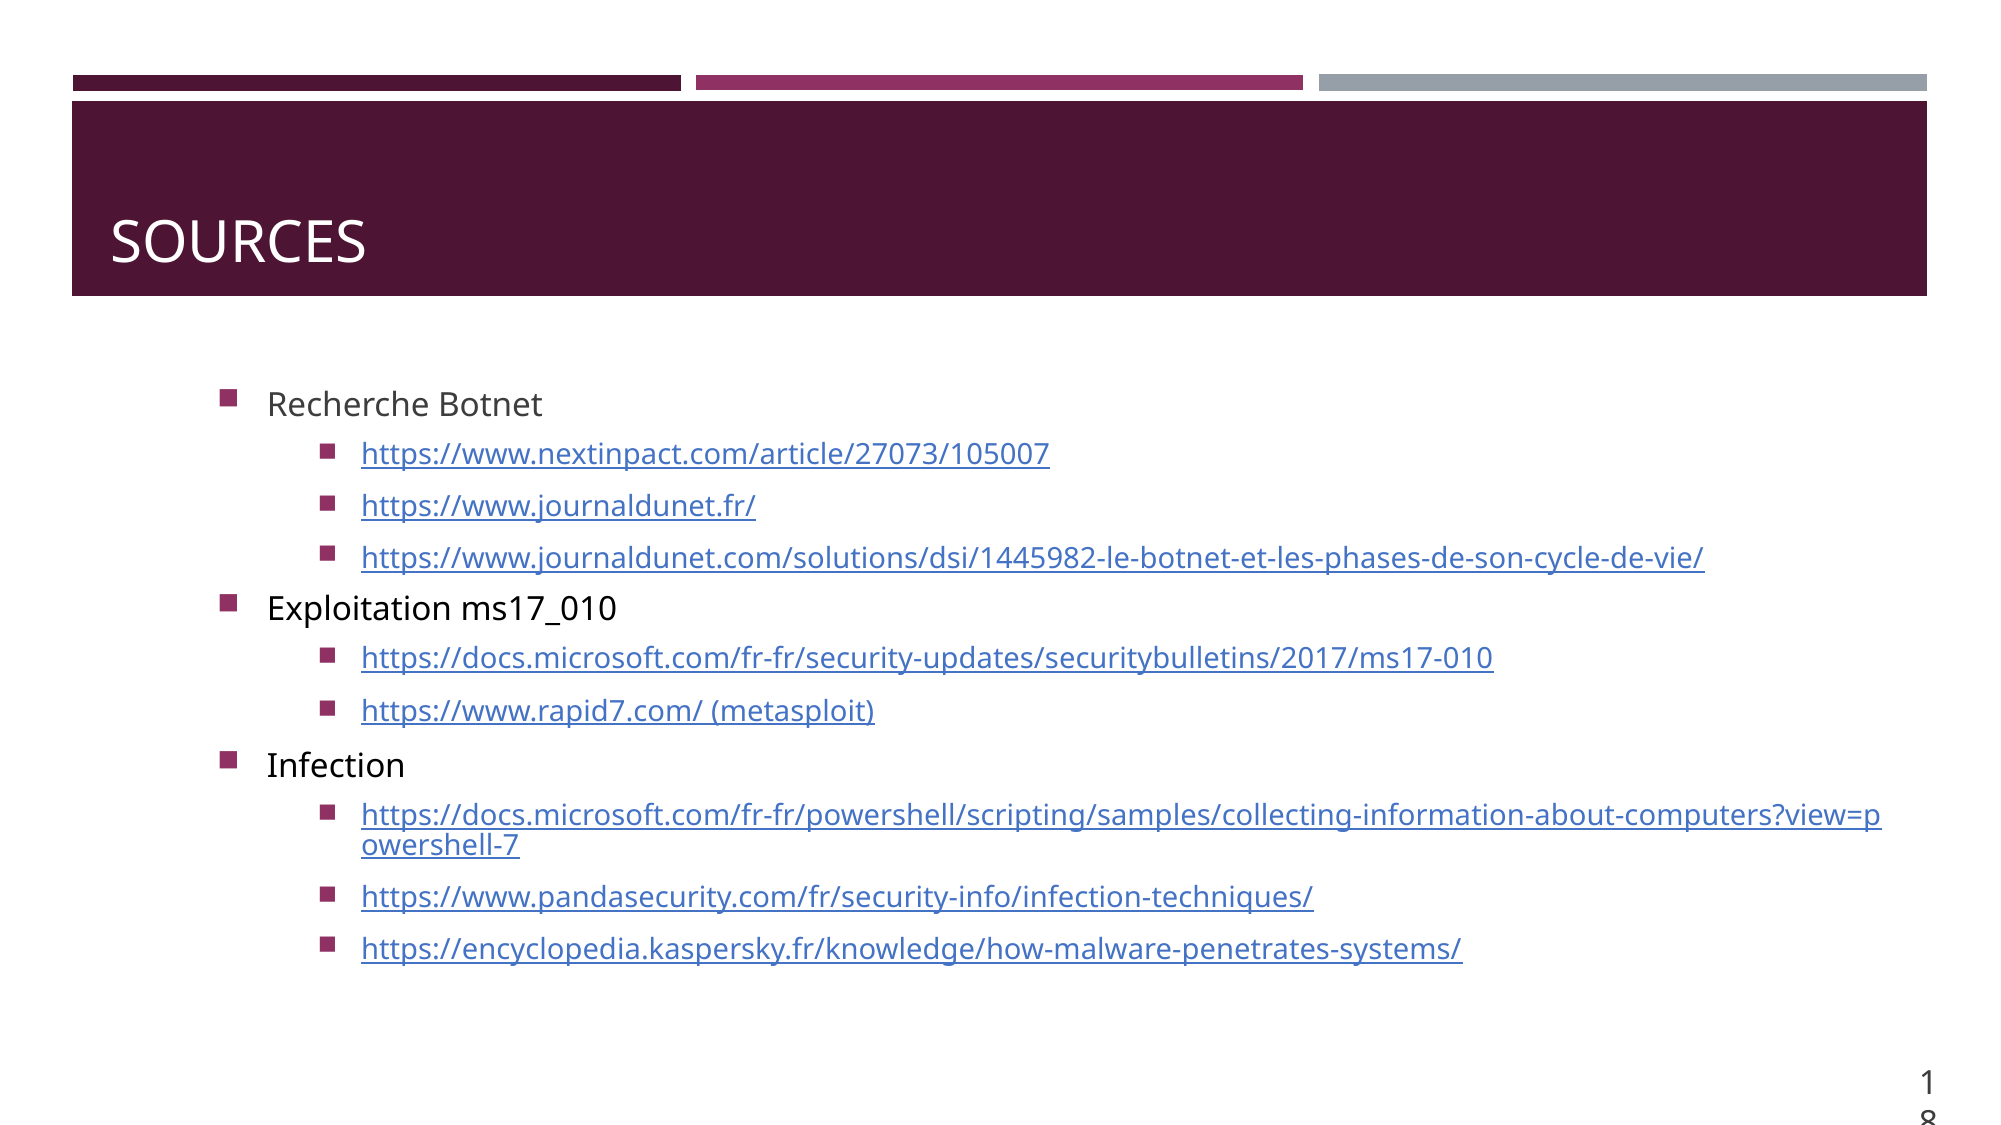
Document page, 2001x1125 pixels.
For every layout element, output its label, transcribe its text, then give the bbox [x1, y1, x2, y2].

title Sources [95, 115, 1905, 282]
list Recherche Botnet https://www.nextinpact.com/article/27073/105007 https://www.journaldunet.fr/ https://www.journaldunet.com/solutions/dsi/1445982-le-botnet-et-les-phases-de-son-cycle-de-vie/ Exploitation ms17_010 https://docs.microsoft.com/fr-fr/security-updates/securitybulletins/2017/ms17-010 https://www.rapid7.com/ (metasploit) Infection https://docs.microsoft.com/fr-fr/powershell/scripting/samples/collecting-information-about-computers?view=powershell-7 https://www.pandasecurity.com/fr/security-info/infection-techniques/ https://encyclopedia.kaspersky.fr/knowledge/how-malware-penetrates-systems/ [95, 357, 1905, 962]
text_box 18 [1797, 1053, 1968, 1109]
